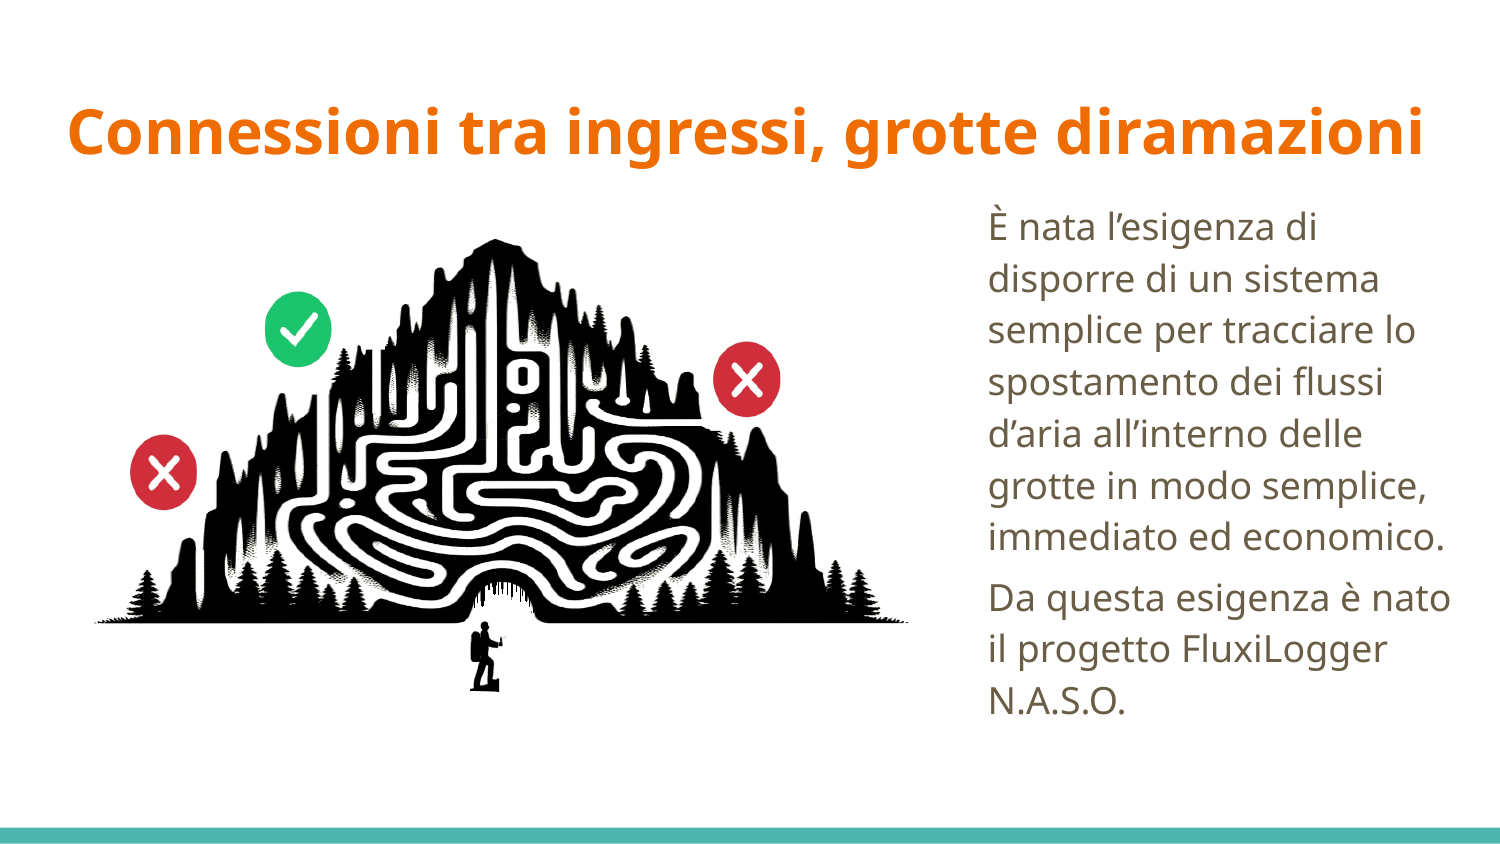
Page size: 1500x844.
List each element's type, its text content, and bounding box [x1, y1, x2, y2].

text_box È nata l’esigenza di disporre di un sistema semplice per tracciare lo spostamento dei flussi d’aria all’interno delle grotte in modo semplice, immediato ed economico. Da questa esigenza è nato il progetto FluxiLogger N.A.S.O. [964, 181, 1479, 721]
title Connessioni tra ingressi, grotte diramazioni [51, 72, 1449, 189]
picture [51, 181, 957, 698]
